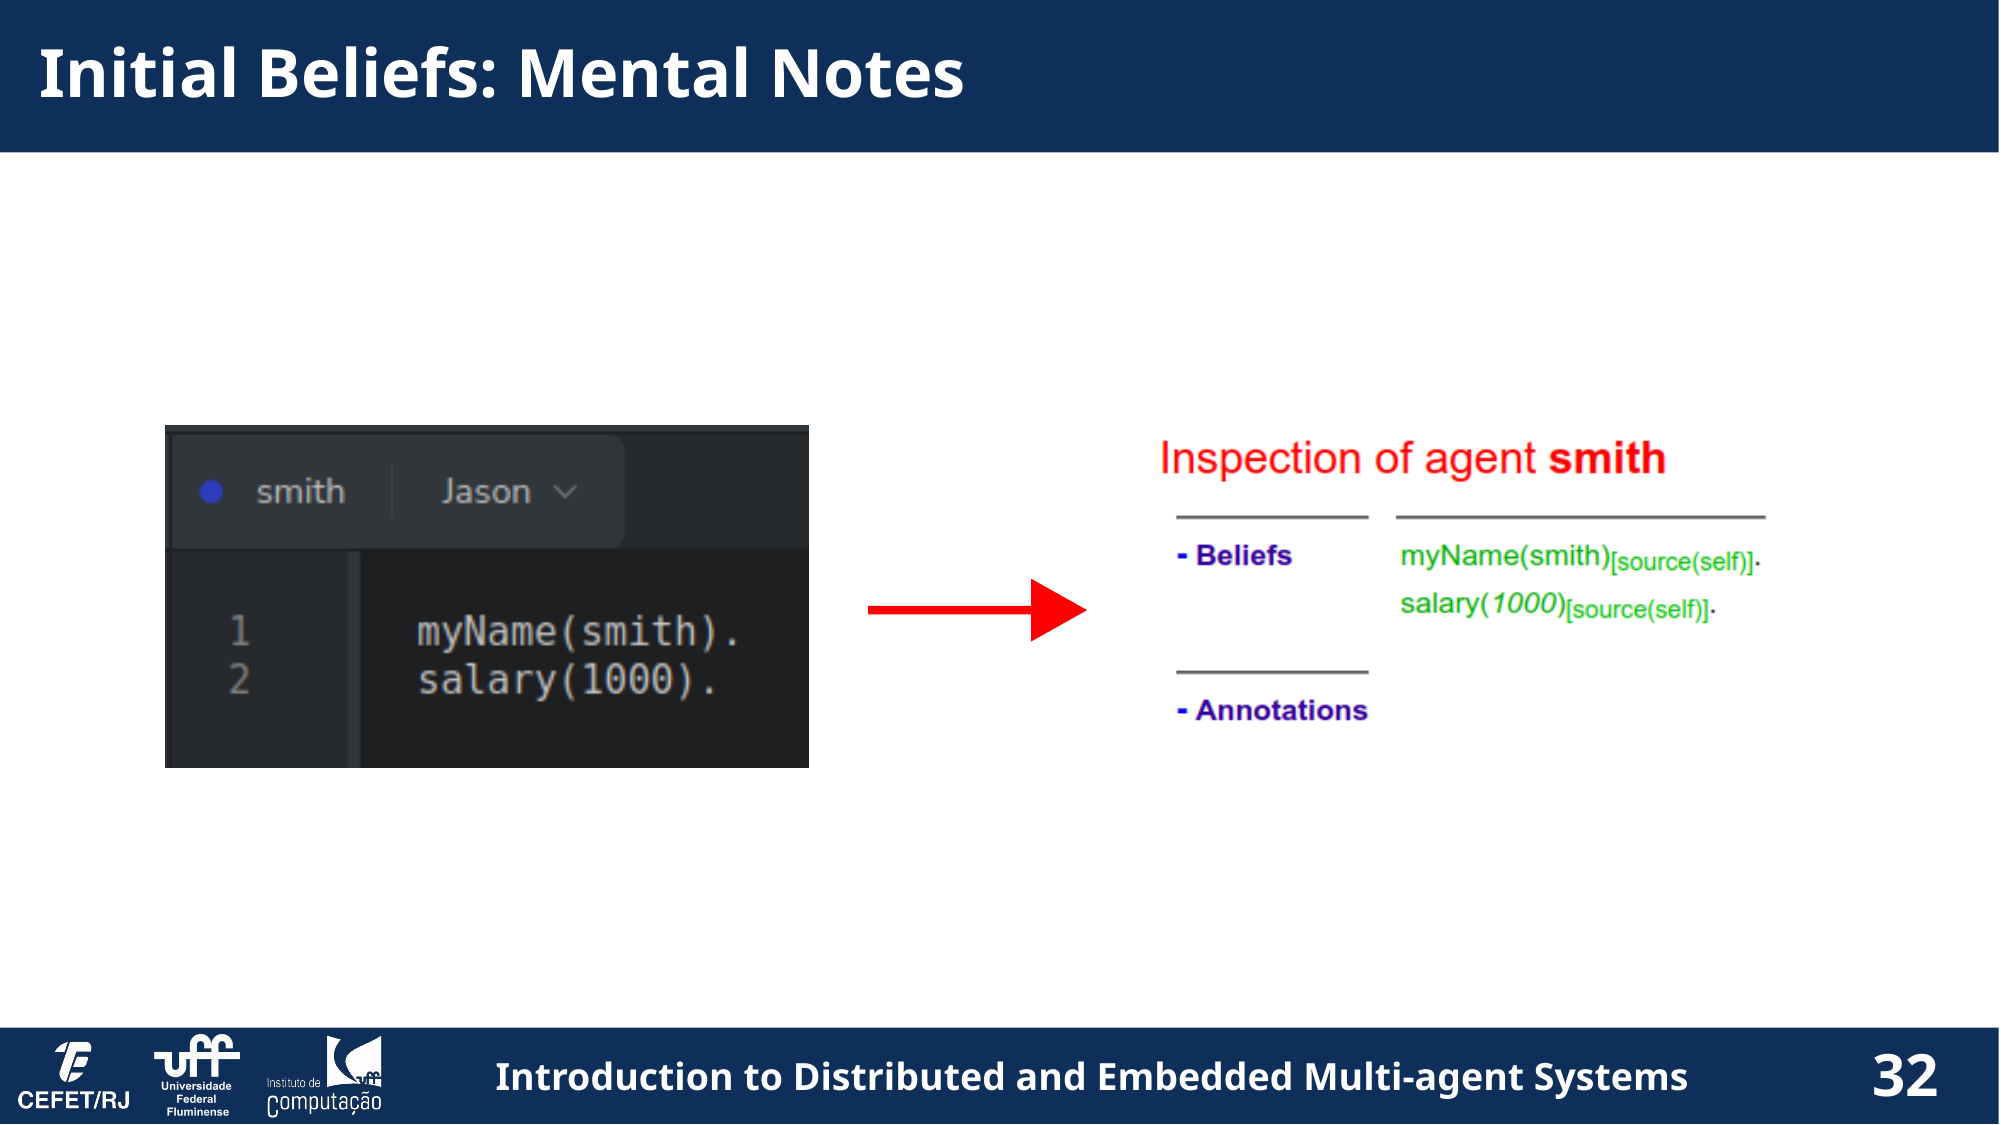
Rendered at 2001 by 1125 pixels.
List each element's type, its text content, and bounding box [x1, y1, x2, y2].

picture [265, 1033, 383, 1118]
text_box Initial Beliefs: Mental Notes [25, 23, 1999, 119]
picture [165, 425, 809, 768]
picture [18, 1021, 129, 1125]
picture [153, 1033, 241, 1121]
text_box [868, 578, 1088, 642]
picture [1146, 419, 1819, 775]
